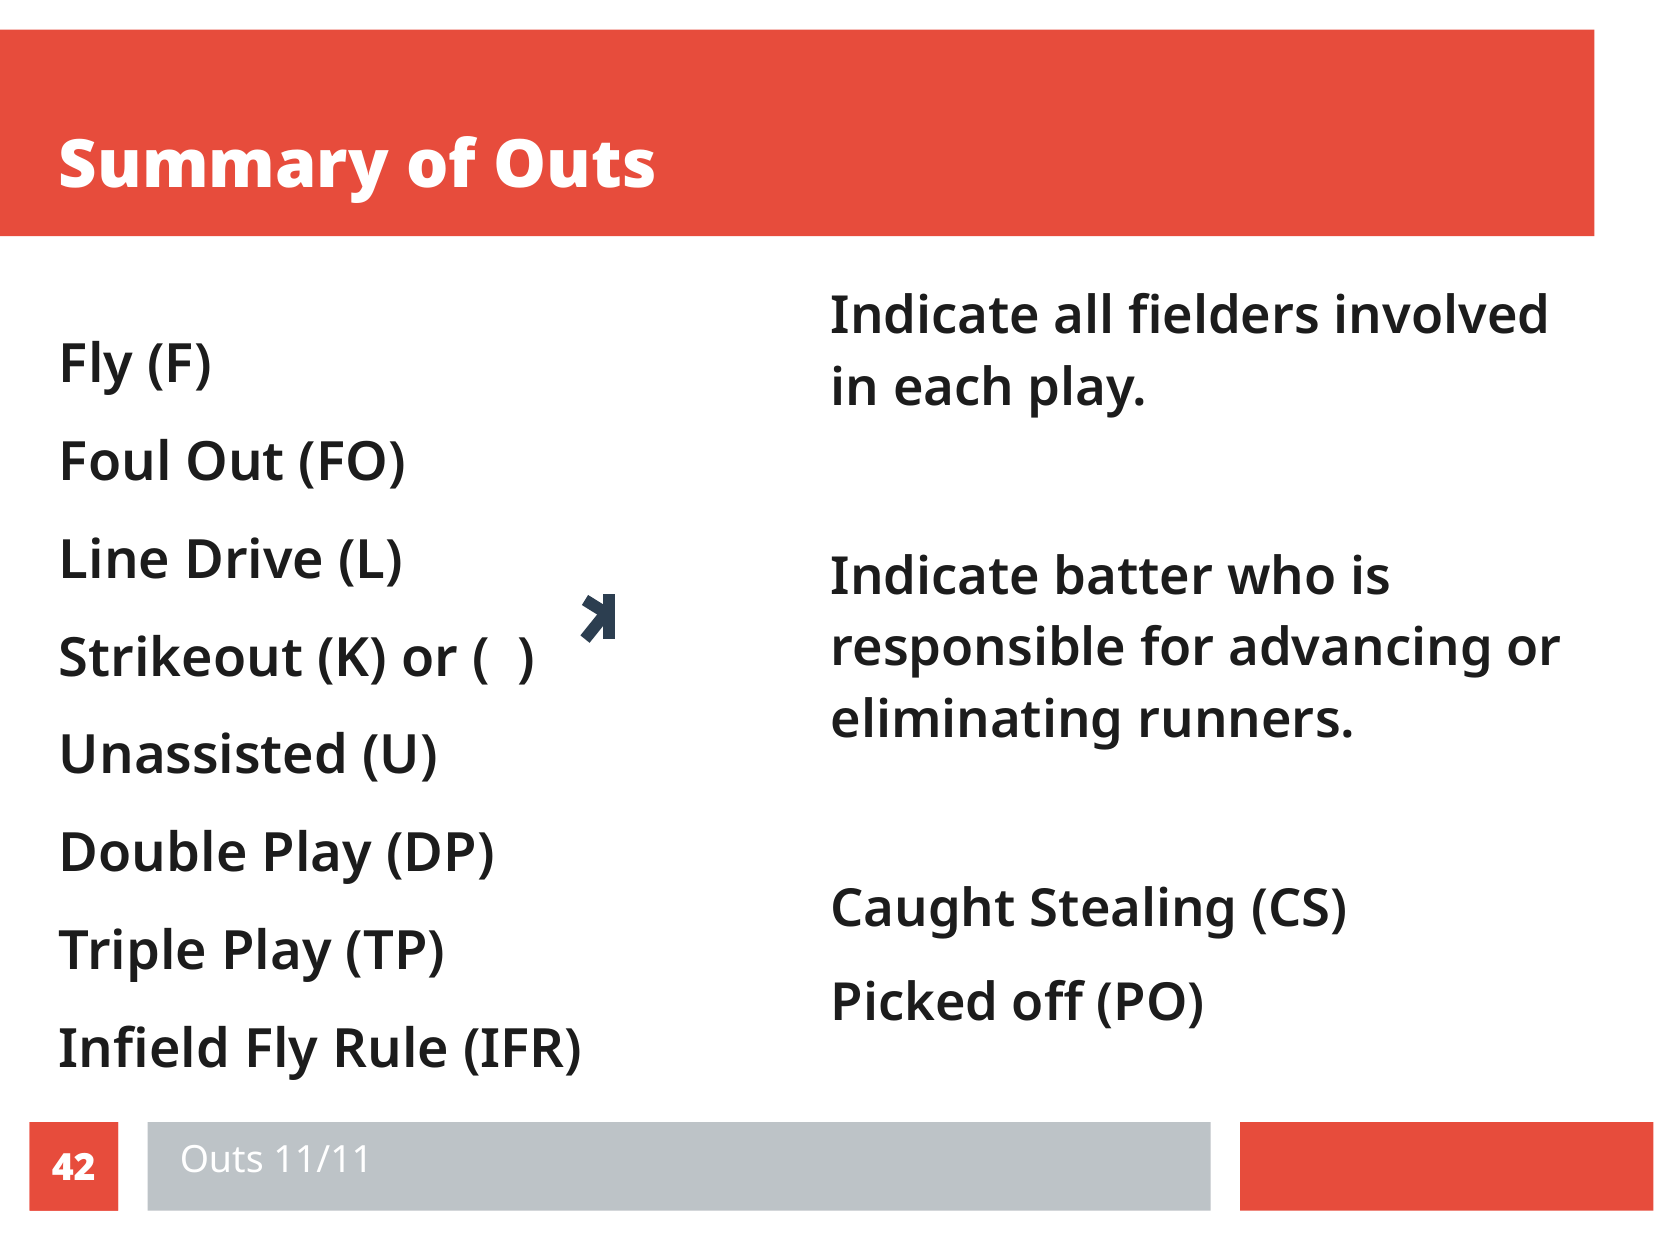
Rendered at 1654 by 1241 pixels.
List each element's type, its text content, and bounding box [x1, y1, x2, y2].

list Indicate all fielders involved in each play. Indicate batter who is responsible for advancing or eliminating runners. Caught Stealing (CS) Picked off (PO) [830, 277, 1566, 1046]
text_box Outs 11/11 [165, 1125, 736, 1184]
title Summary of Outs [59, 59, 1595, 207]
list Fly (F) Foul Out (FO) Line Drive (L) Strikeout (K) or ( ) Unassisted (U) Double Play (DP) Triple Play (TP) Infield Fly Rule (IFR) [59, 324, 794, 1093]
